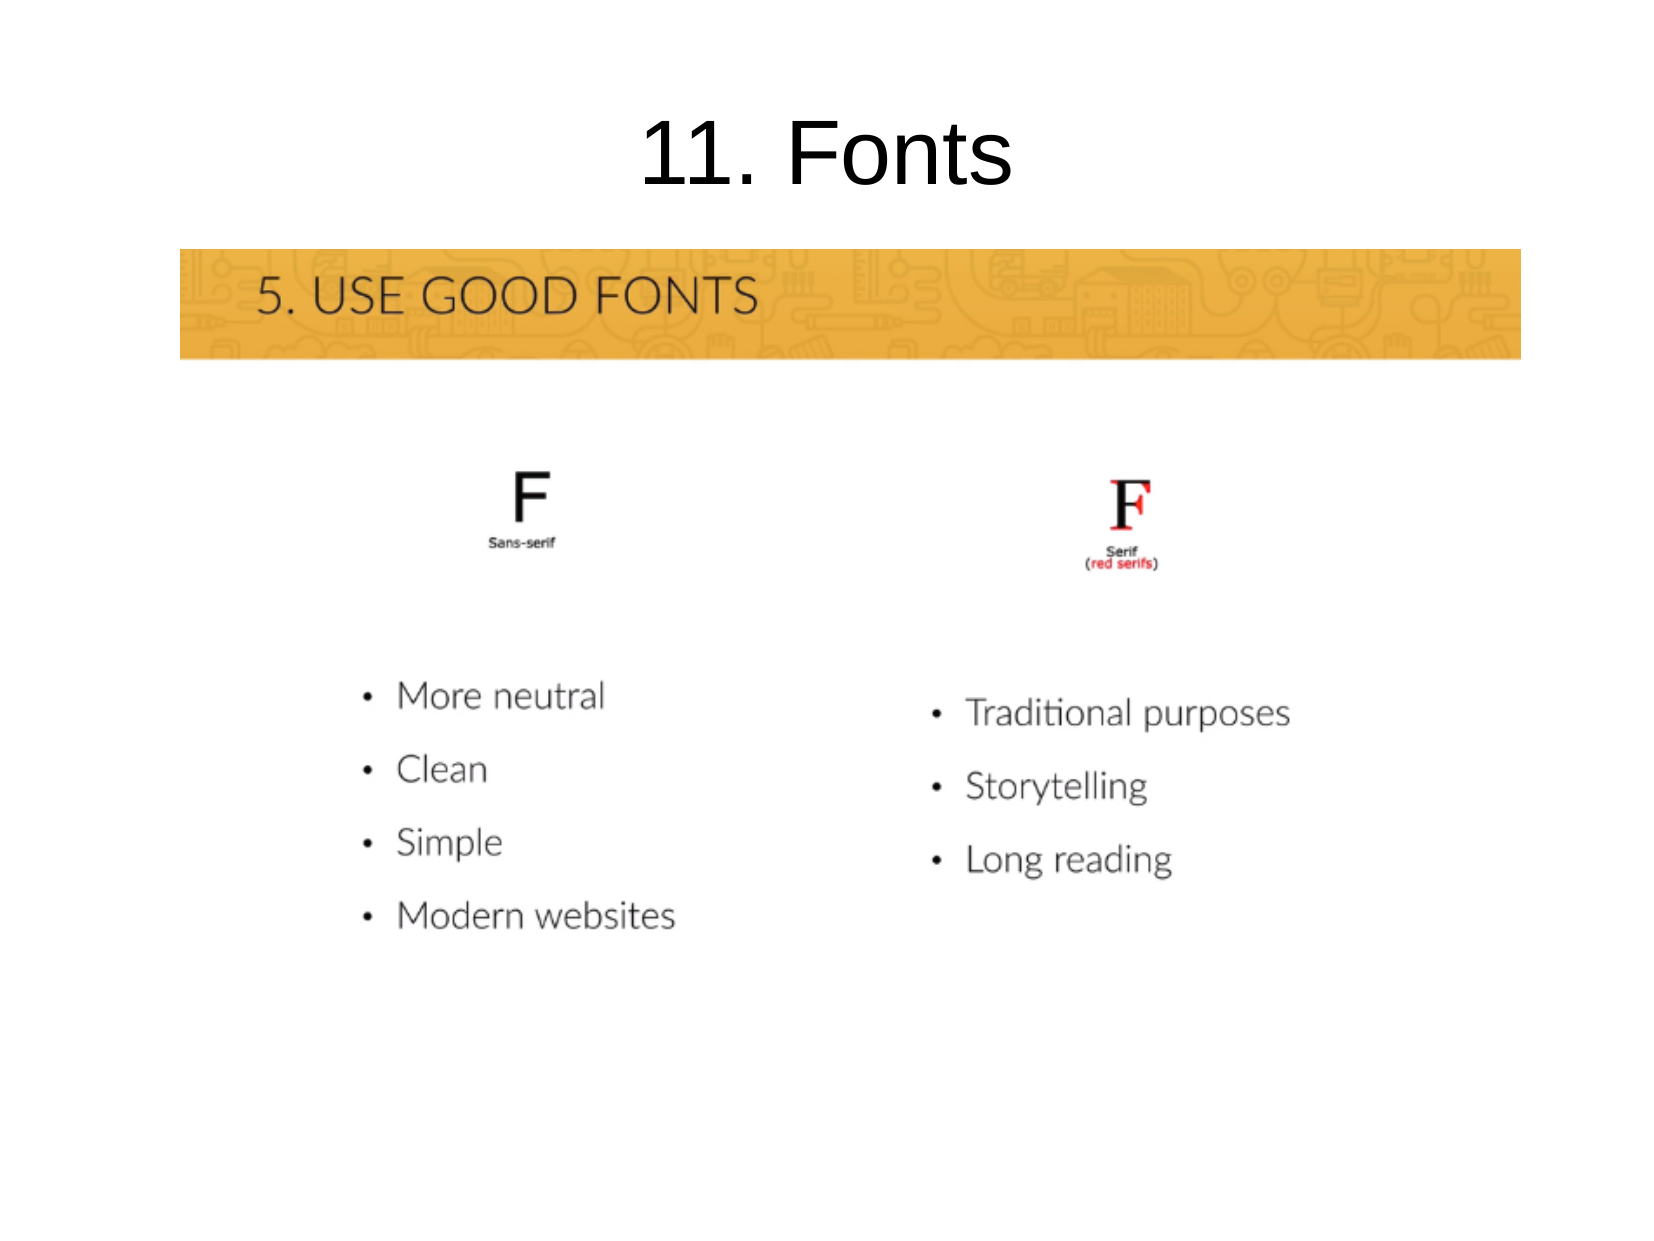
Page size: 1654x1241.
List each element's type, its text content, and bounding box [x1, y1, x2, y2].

picture [180, 249, 1521, 1066]
title 11. Fonts [82, 49, 1571, 257]
